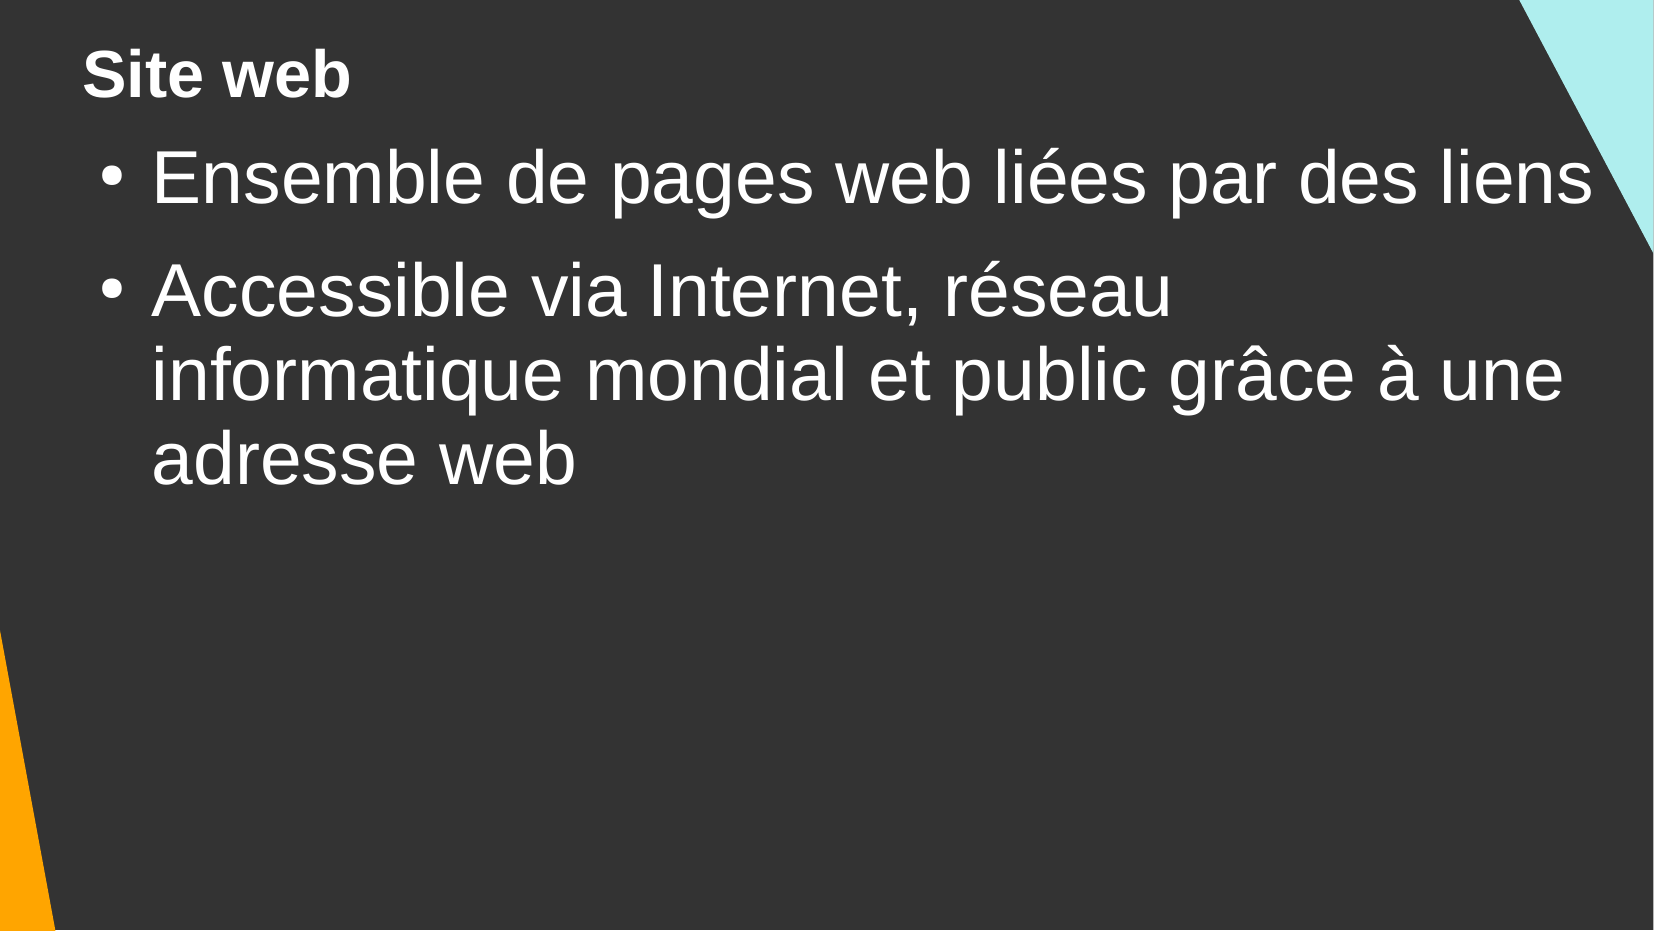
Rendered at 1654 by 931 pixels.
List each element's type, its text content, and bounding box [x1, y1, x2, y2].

text_box [1519, 0, 1654, 255]
list Ensemble de pages web liées par des liens Accessible via Internet, réseau informatique mondial et public grâce à une adresse web [80, 135, 1605, 789]
text_box [0, 630, 56, 931]
title Site web [82, 37, 1571, 114]
